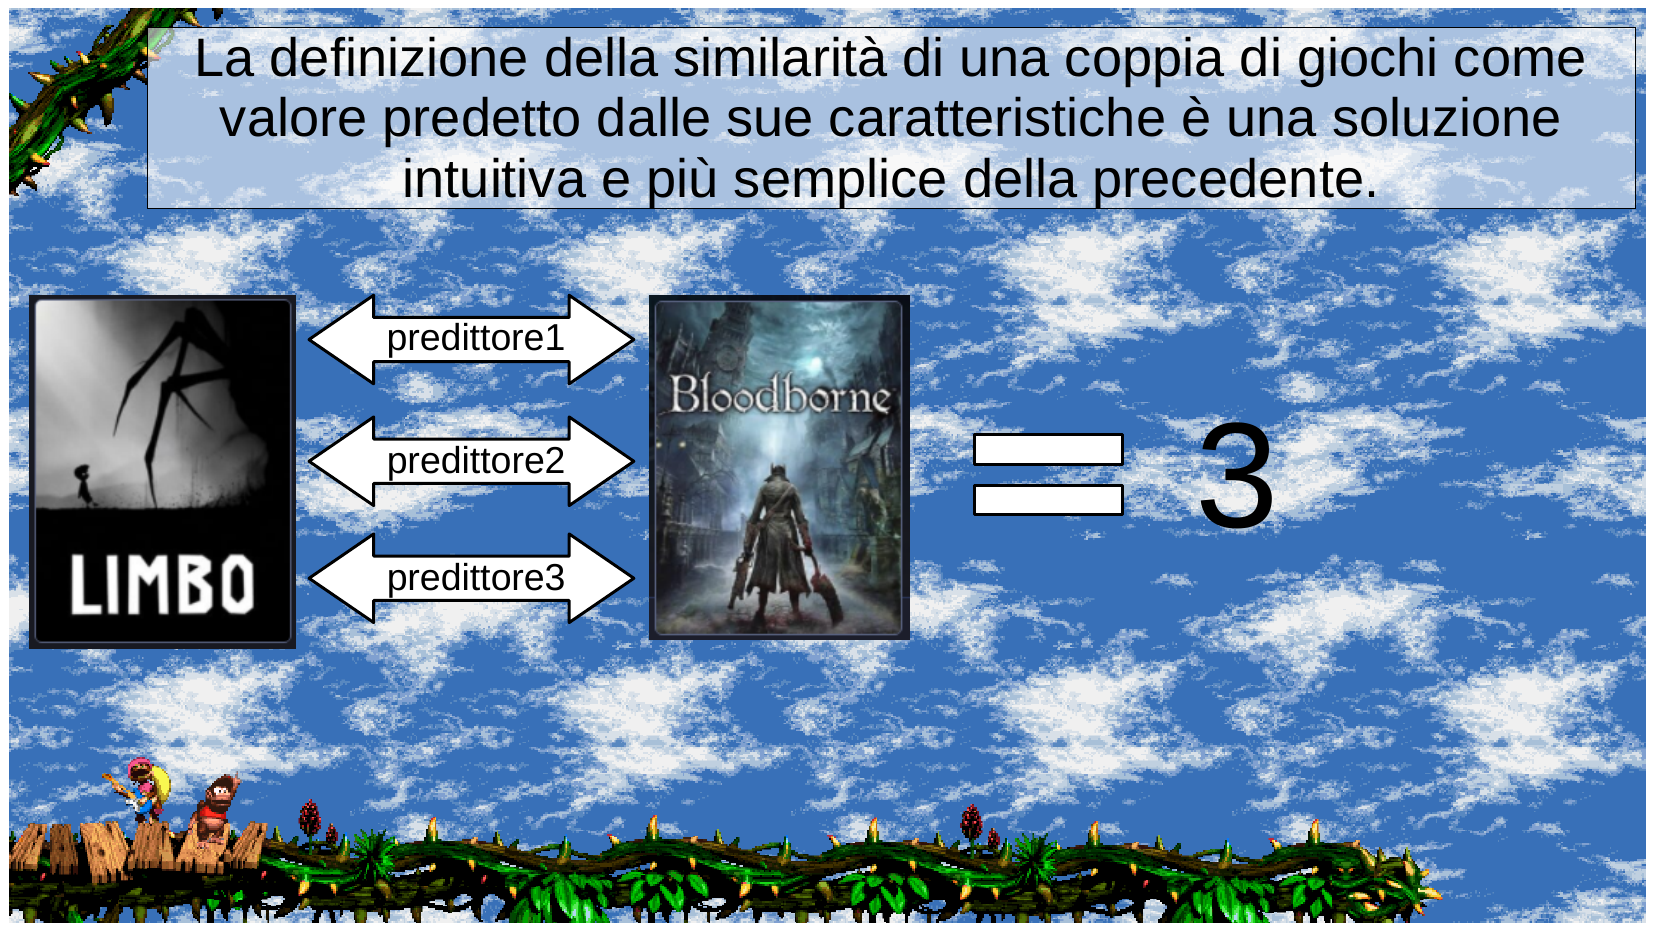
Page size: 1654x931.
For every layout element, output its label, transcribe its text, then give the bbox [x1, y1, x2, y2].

text_box [569, 533, 634, 623]
text_box [569, 416, 634, 506]
text_box [308, 295, 374, 384]
text_box [309, 416, 374, 506]
picture [0, 0, 1654, 931]
subtitle La definizione della similarità di una coppia di giochi come valore predetto dalle sue caratteristiche è una soluzione intuitiva e più semplice della precedente. [147, 27, 1636, 209]
text_box [974, 434, 1123, 465]
text_box [974, 485, 1123, 515]
text_box [309, 533, 374, 623]
text_box predittore3 [372, 548, 581, 606]
text_box predittore1 [371, 308, 581, 366]
text_box predittore2 [372, 431, 581, 489]
text_box 3 [1181, 383, 1359, 618]
text_box [569, 295, 634, 384]
